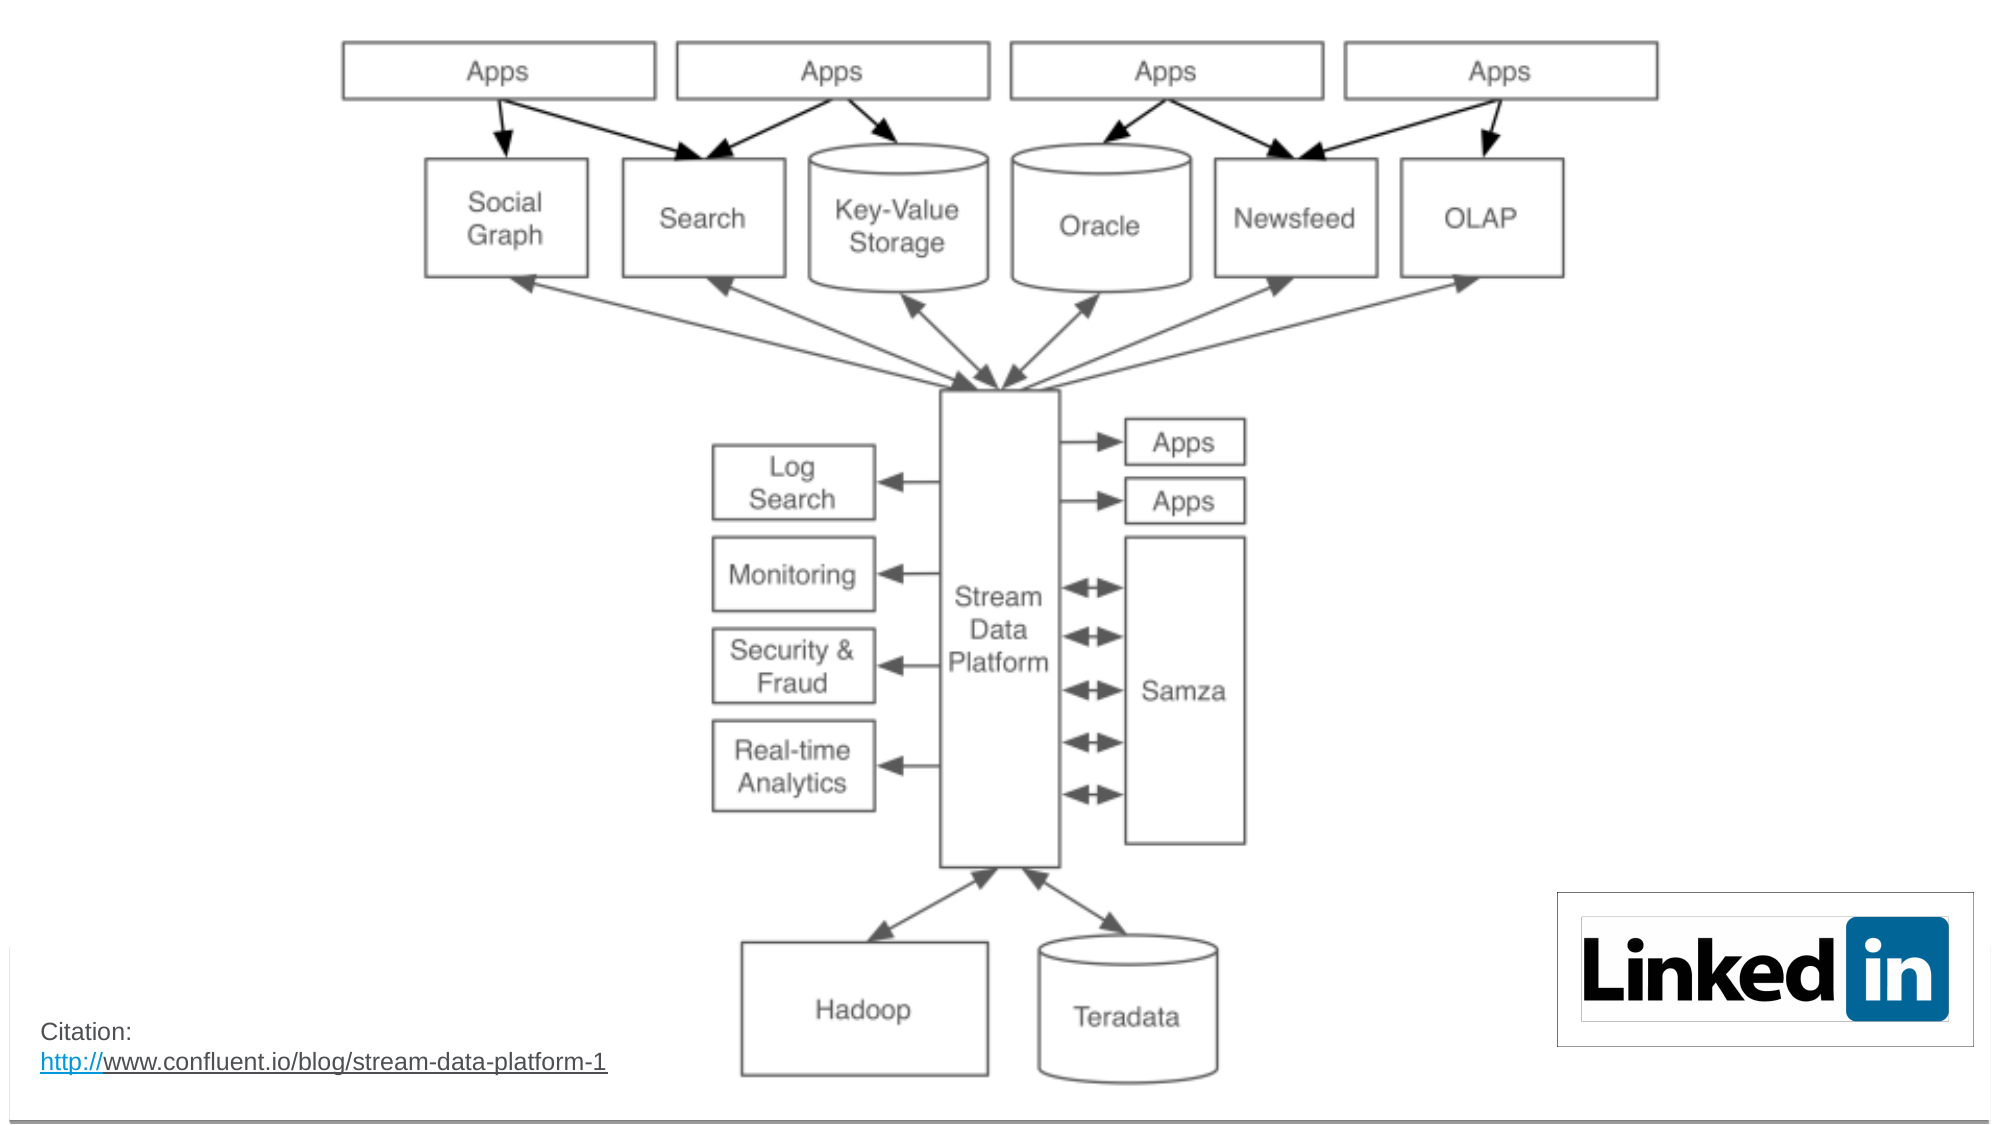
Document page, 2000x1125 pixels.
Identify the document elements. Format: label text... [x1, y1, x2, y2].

picture [312, 12, 1974, 1113]
text_box Citation: http://www.confluent.io/blog/stream-data-platform-1 [25, 1008, 742, 1084]
